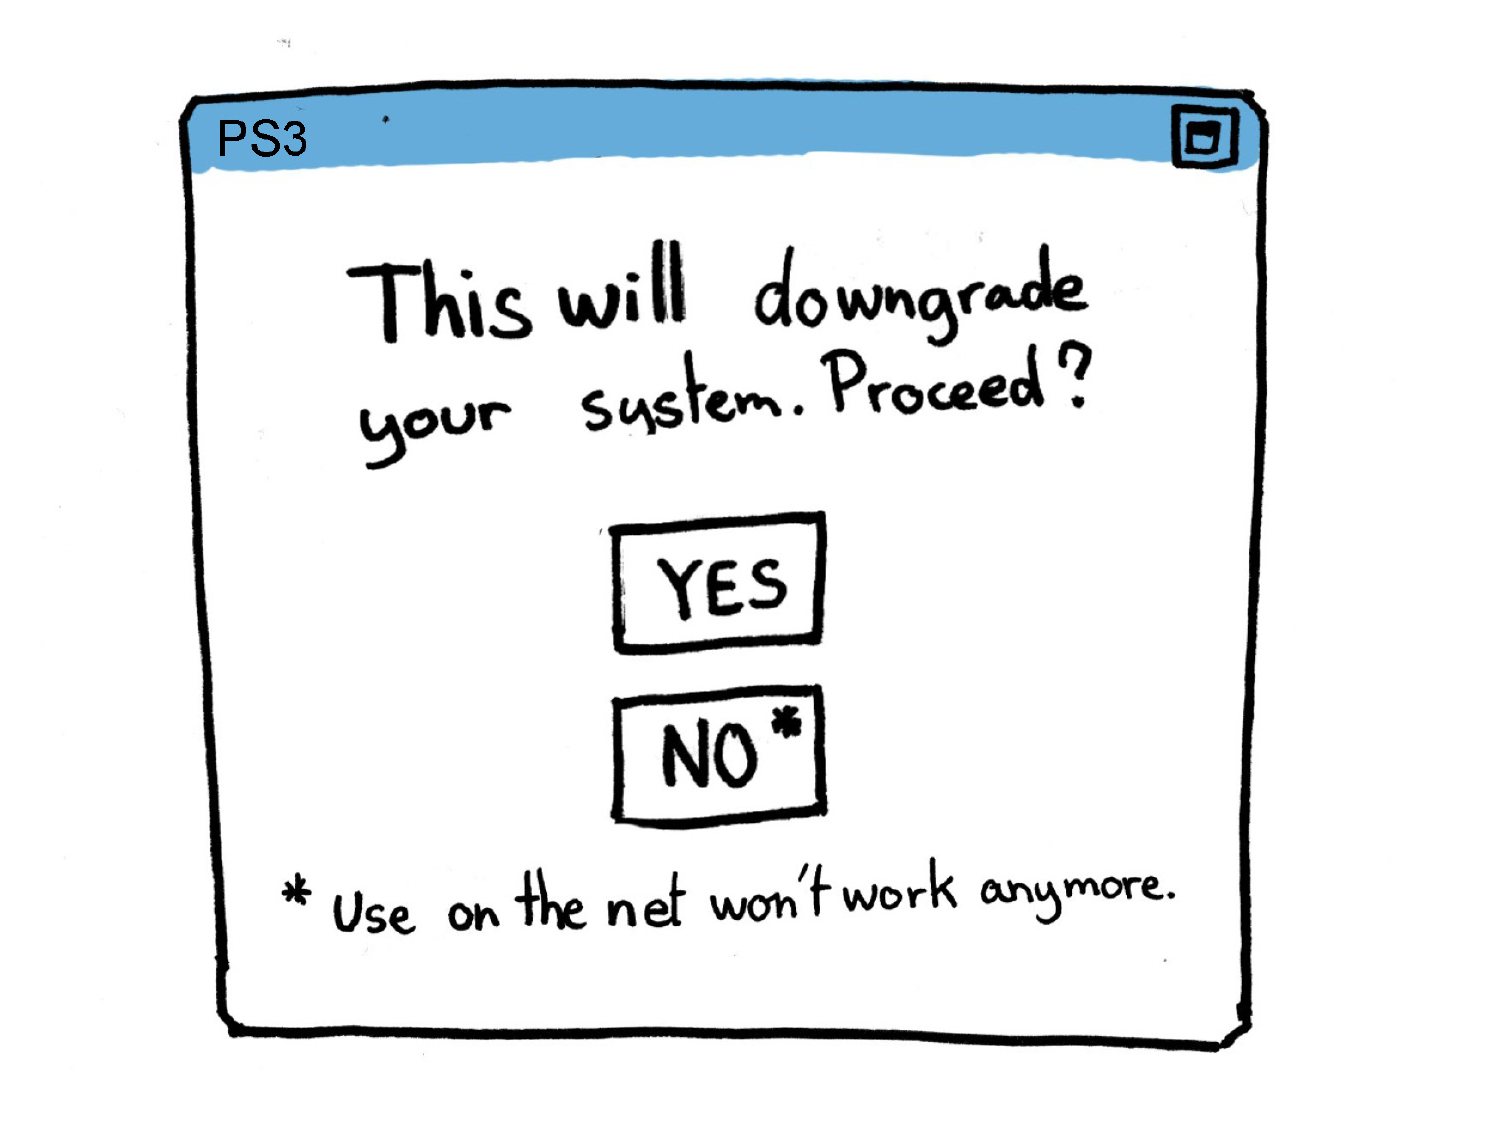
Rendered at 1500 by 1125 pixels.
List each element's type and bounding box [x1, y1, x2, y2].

picture [40, 31, 1460, 1095]
